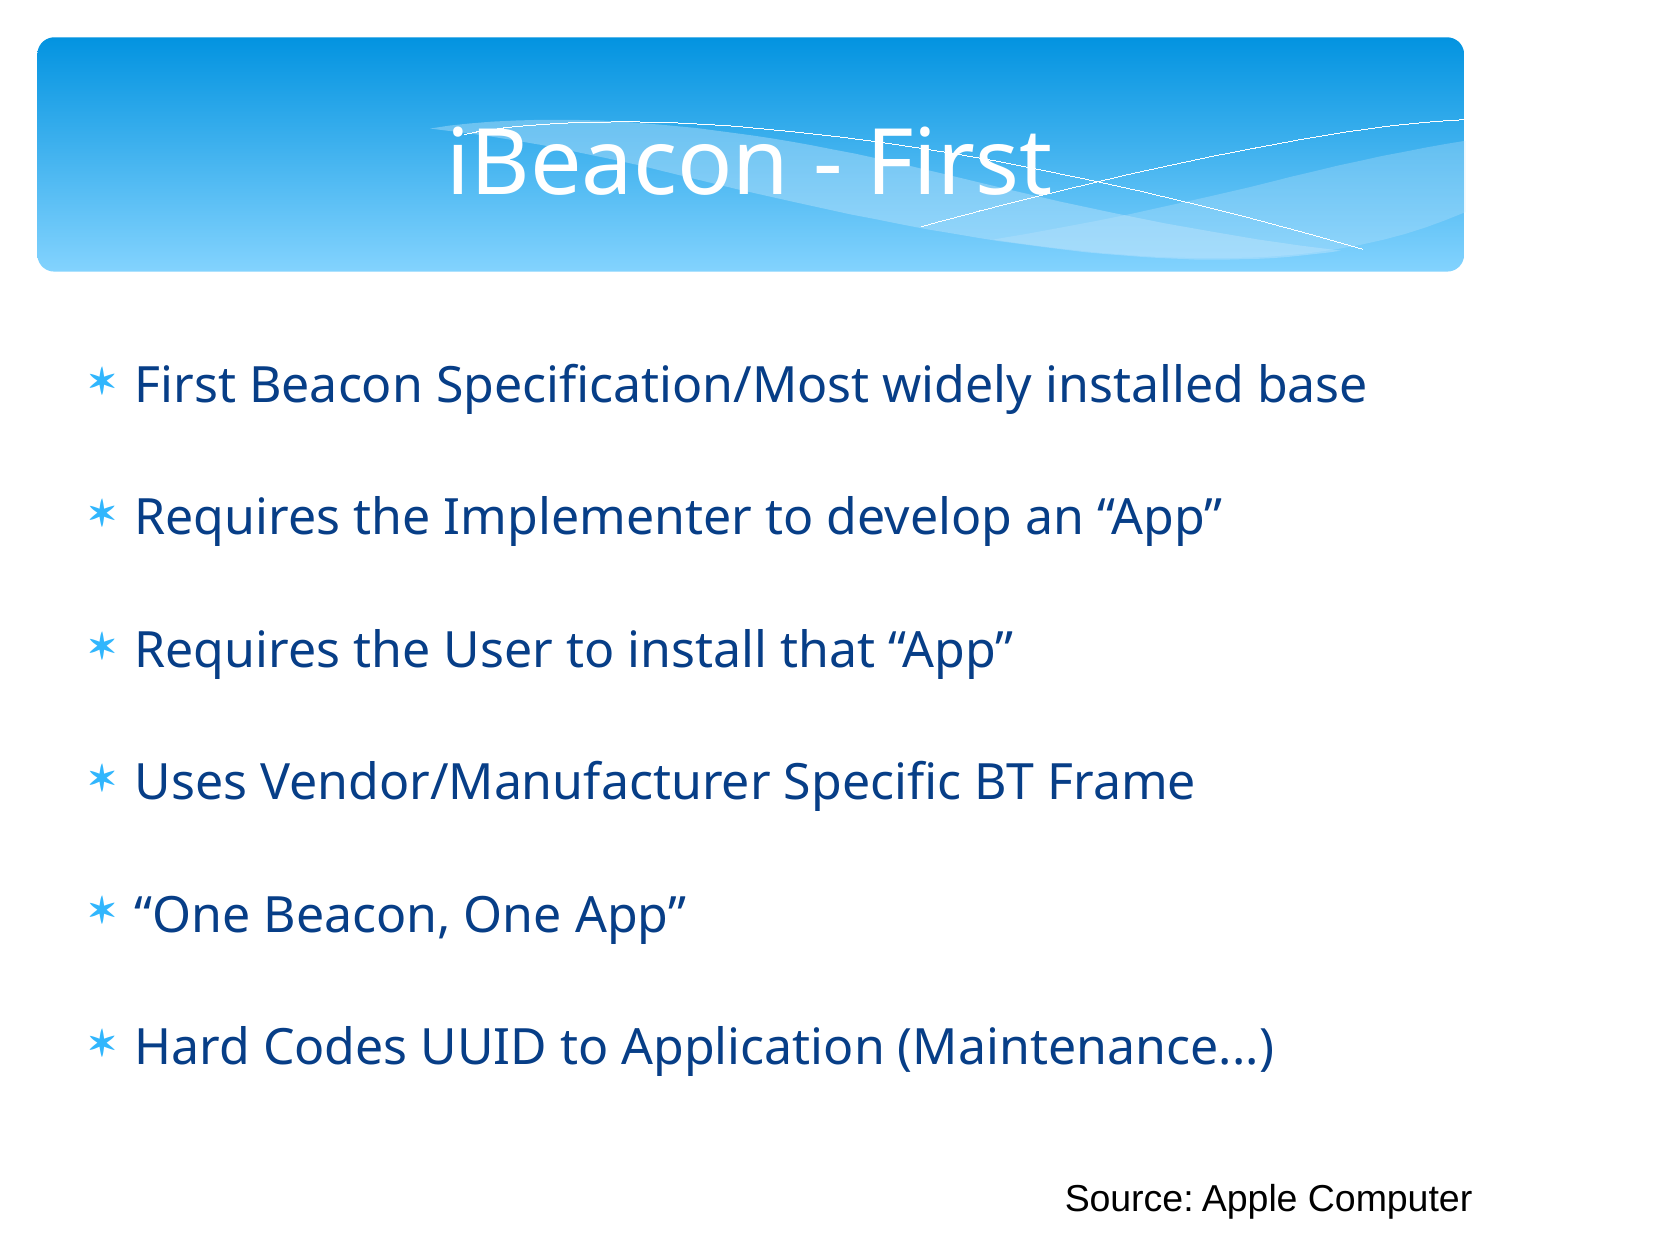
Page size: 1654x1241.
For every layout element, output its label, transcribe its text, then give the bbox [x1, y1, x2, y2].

title iBeacon - First [74, 55, 1425, 261]
list First Beacon Specification/Most widely installed base Requires the Implementer to develop an “App” Requires the User to install that “App” Uses Vendor/Manufacturer Specific BT Frame “One Beacon, One App” Hard Codes UUID to Application (Maintenance...) [75, 345, 1501, 1201]
text_box Source: Apple Computer [1050, 1170, 1516, 1227]
